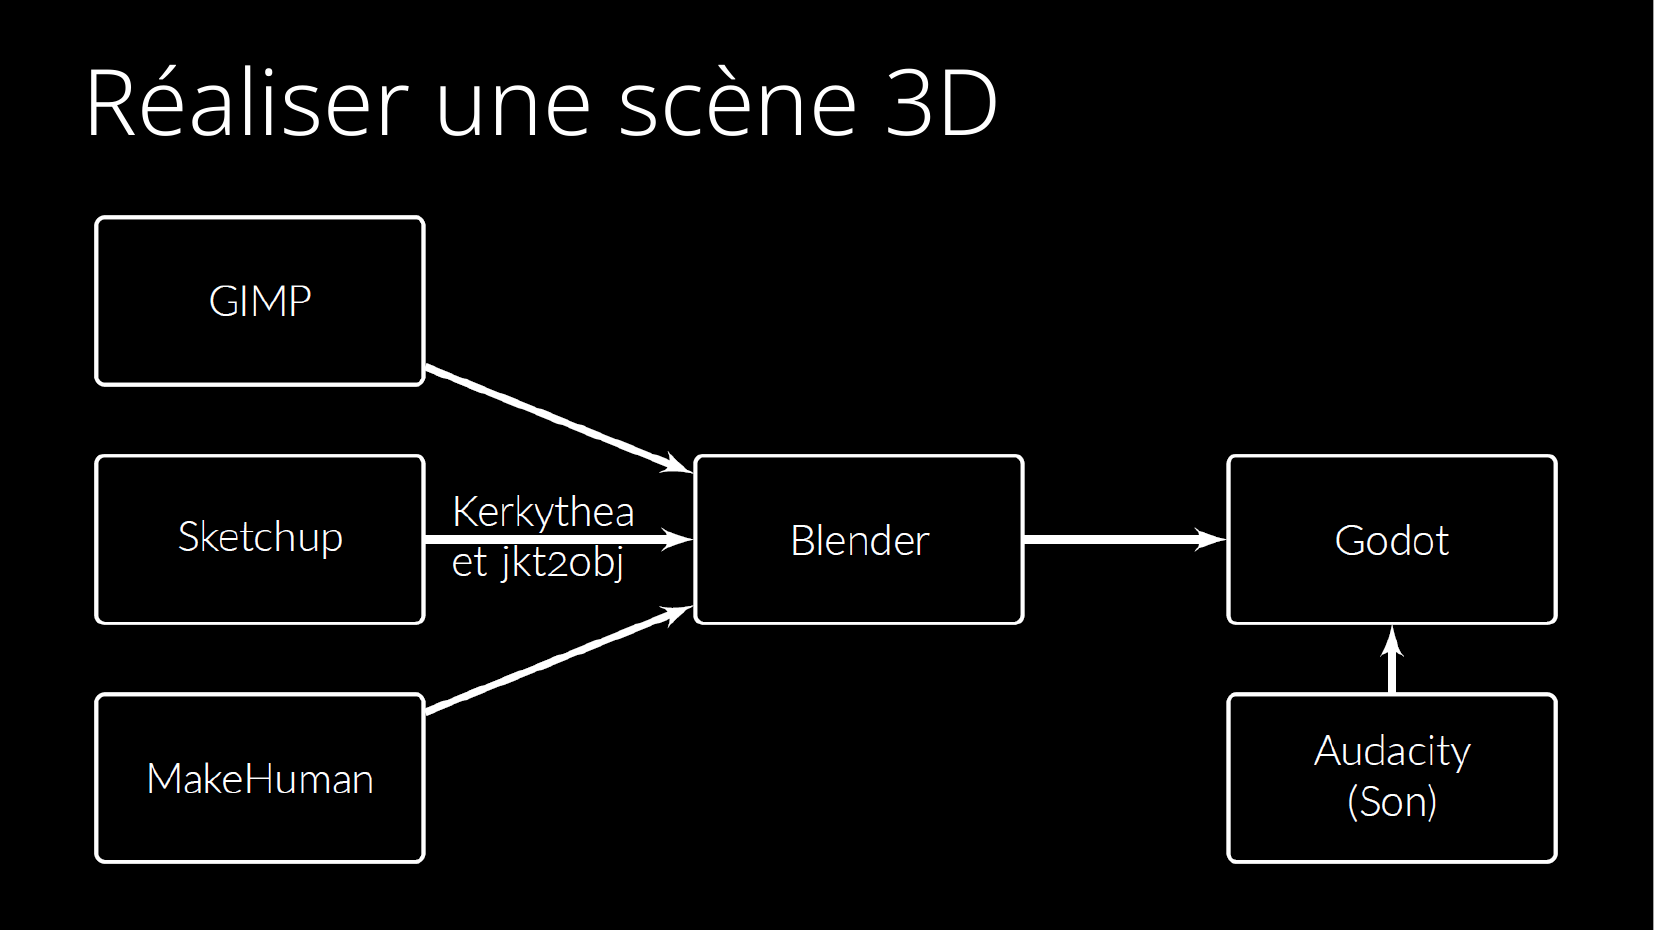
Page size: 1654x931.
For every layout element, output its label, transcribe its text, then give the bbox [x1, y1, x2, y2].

title Réaliser une scène 3D [82, 37, 1571, 193]
picture [87, 200, 1565, 876]
